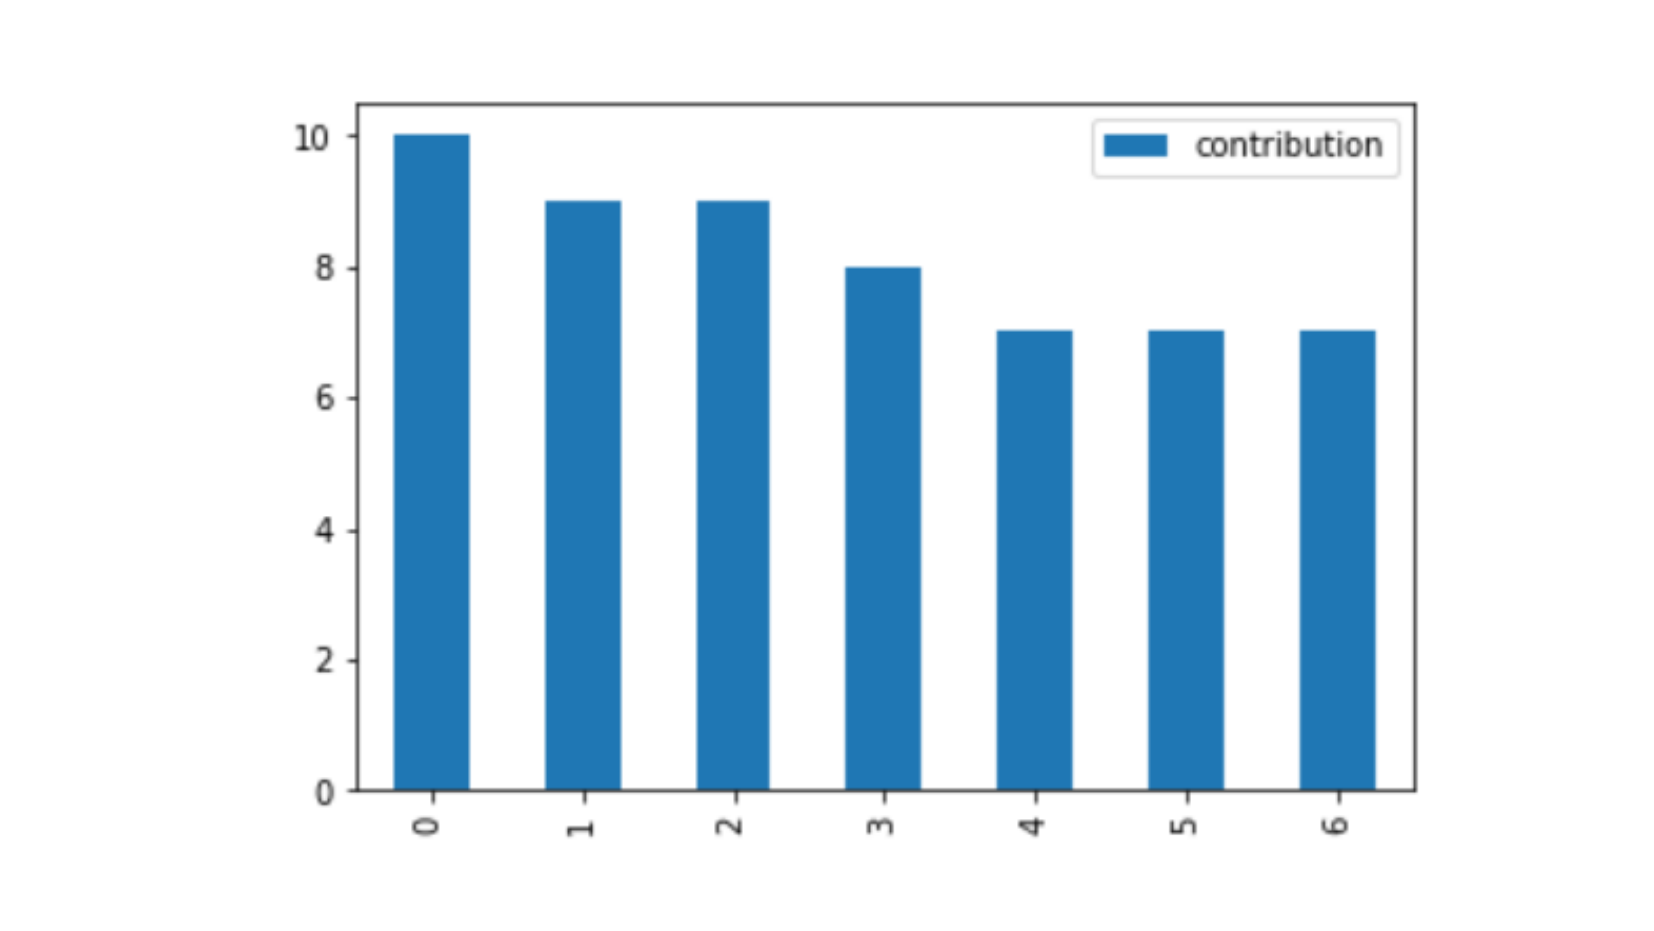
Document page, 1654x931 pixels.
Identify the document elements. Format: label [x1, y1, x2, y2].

picture [267, 58, 1513, 873]
